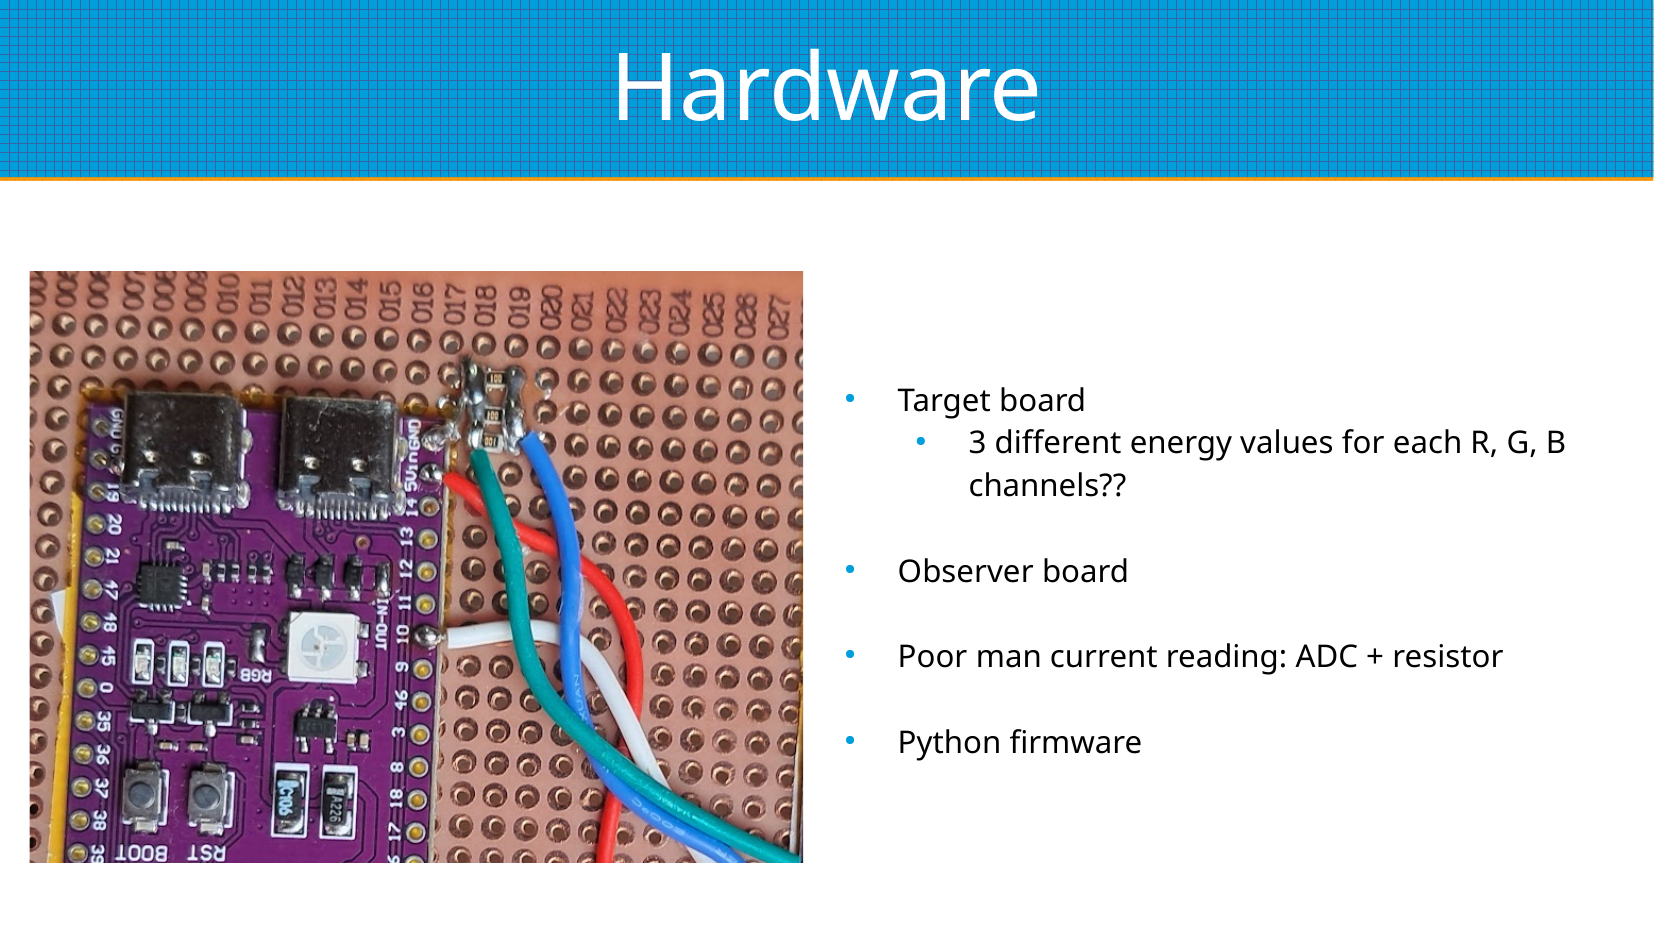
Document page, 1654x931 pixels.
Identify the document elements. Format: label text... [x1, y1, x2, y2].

picture [29, 271, 804, 863]
title Hardware [82, 14, 1571, 148]
list Target board 3 different energy values for each R, G, B channels?? Observer board Poor man current reading: ADC + resistor Python firmware [826, 206, 1595, 916]
